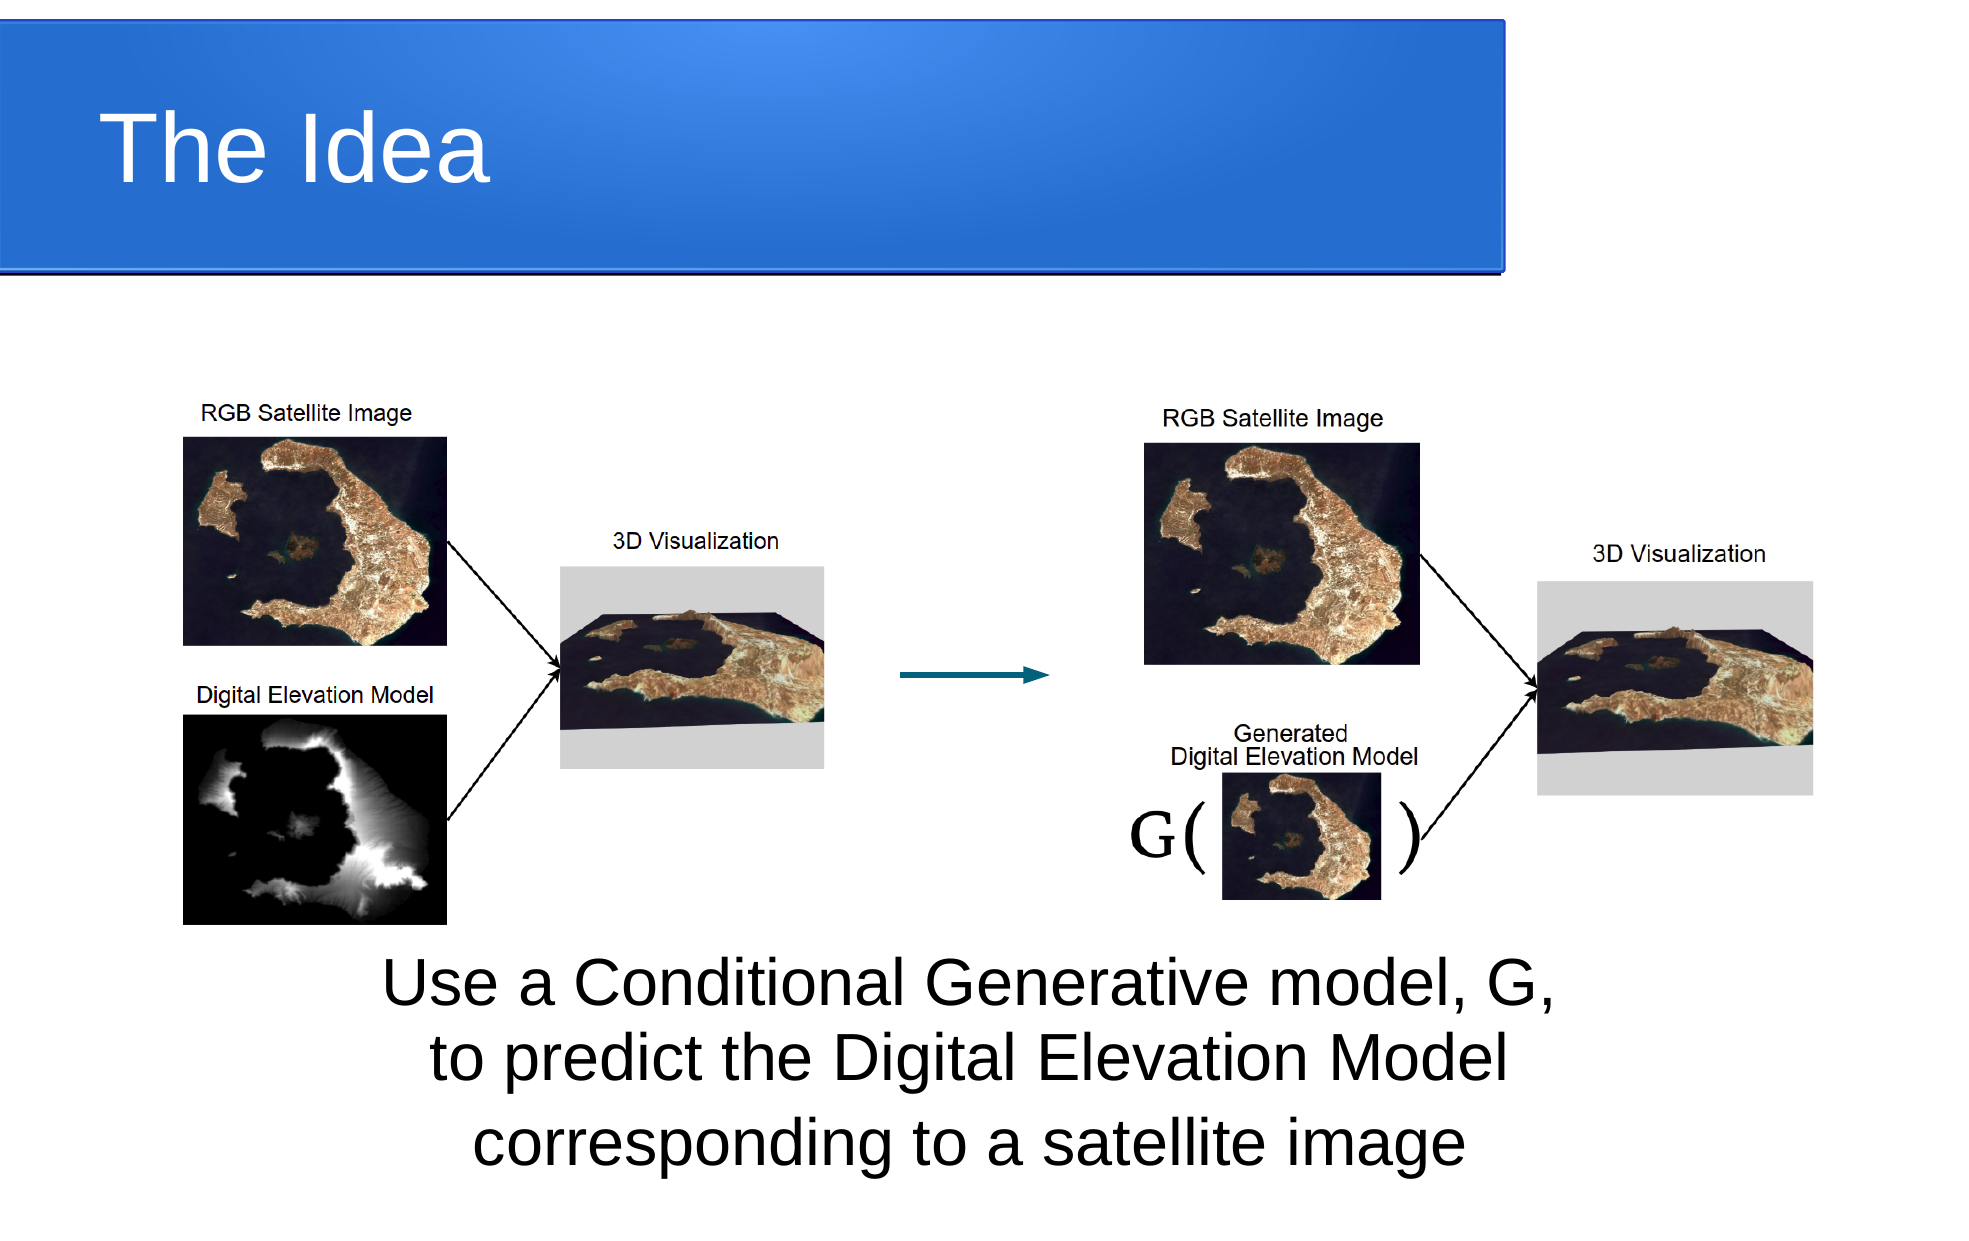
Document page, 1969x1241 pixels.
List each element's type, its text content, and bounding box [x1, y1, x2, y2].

text_box Use a Conditional Generative model, G, to predict the Digital Elevation Model corresponding to a satellite image [98, 944, 1861, 1186]
picture [1110, 404, 1816, 907]
picture [180, 383, 826, 945]
title The Idea [98, 33, 1871, 263]
